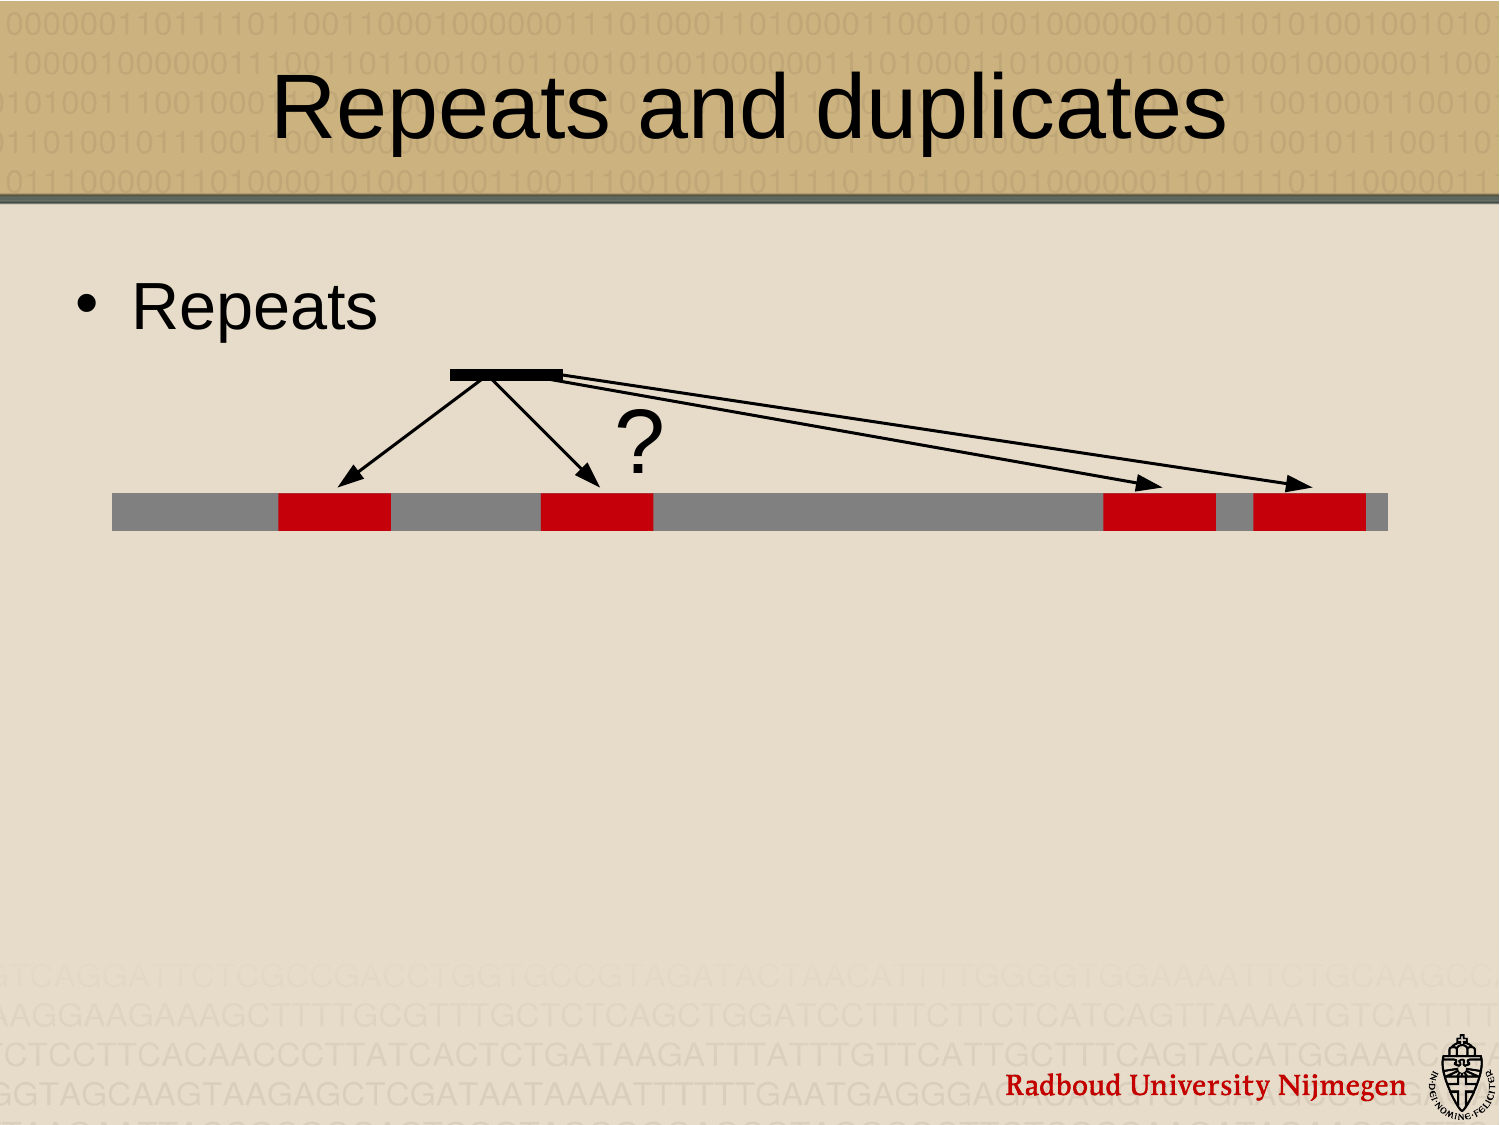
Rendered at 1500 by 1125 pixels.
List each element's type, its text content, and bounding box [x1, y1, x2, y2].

list Repeats [75, 262, 1426, 1006]
picture [0, 1, 1500, 1125]
text_box [112, 493, 1388, 531]
text_box ? [600, 375, 713, 500]
title Repeats and duplicates [75, 7, 1425, 196]
